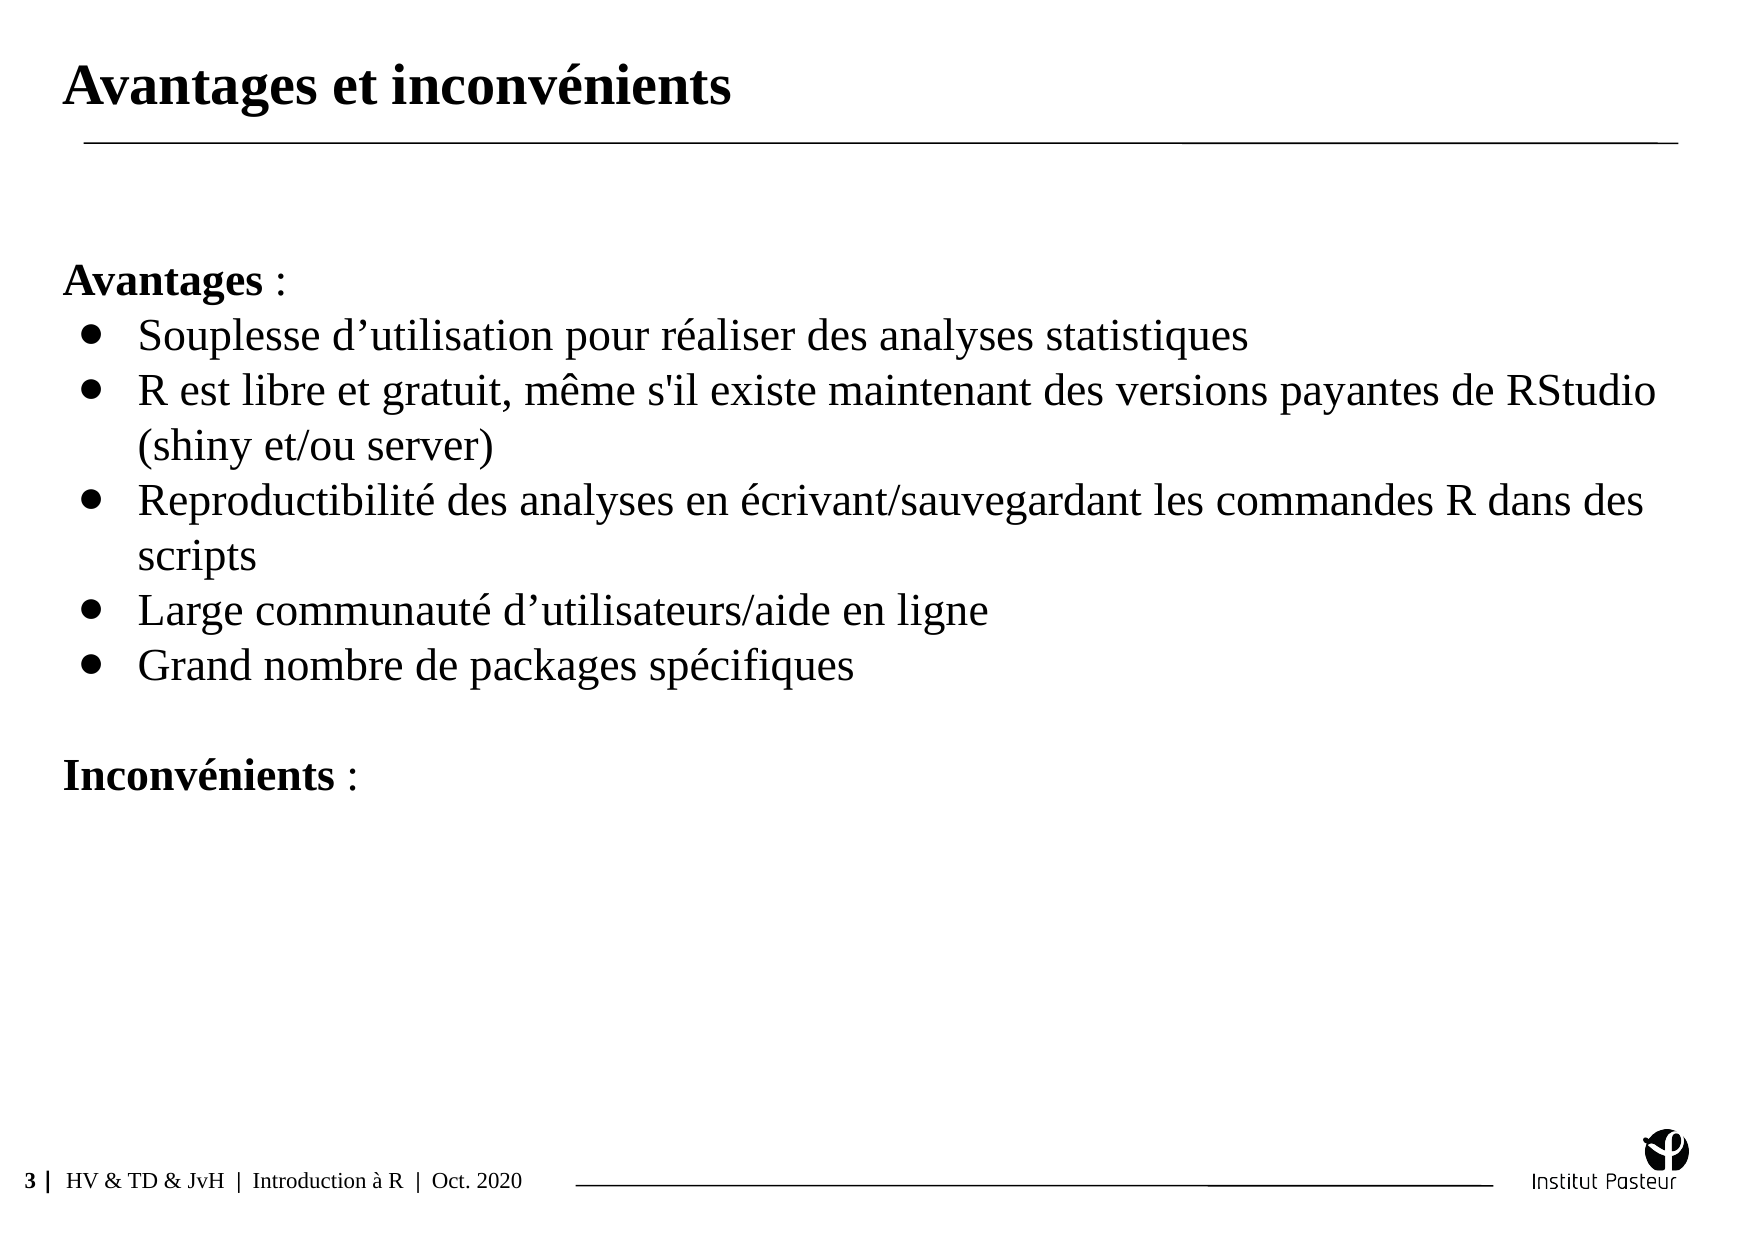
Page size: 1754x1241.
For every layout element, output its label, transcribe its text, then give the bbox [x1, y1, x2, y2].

text_box Avantages : Souplesse d’utilisation pour réaliser des analyses statistiques R est libre et gratuit, même s'il existe maintenant des versions payantes de RStudio (shiny et/ou server) Reproductibilité des analyses en écrivant/sauvegardant les commandes R dans des scripts Large communauté d’utilisateurs/aide en ligne Grand nombre de packages spécifiques Inconvénients : [62, 194, 1692, 1152]
picture [1533, 1152, 1689, 1189]
text_box Avantages et inconvénients [62, 2, 1692, 160]
